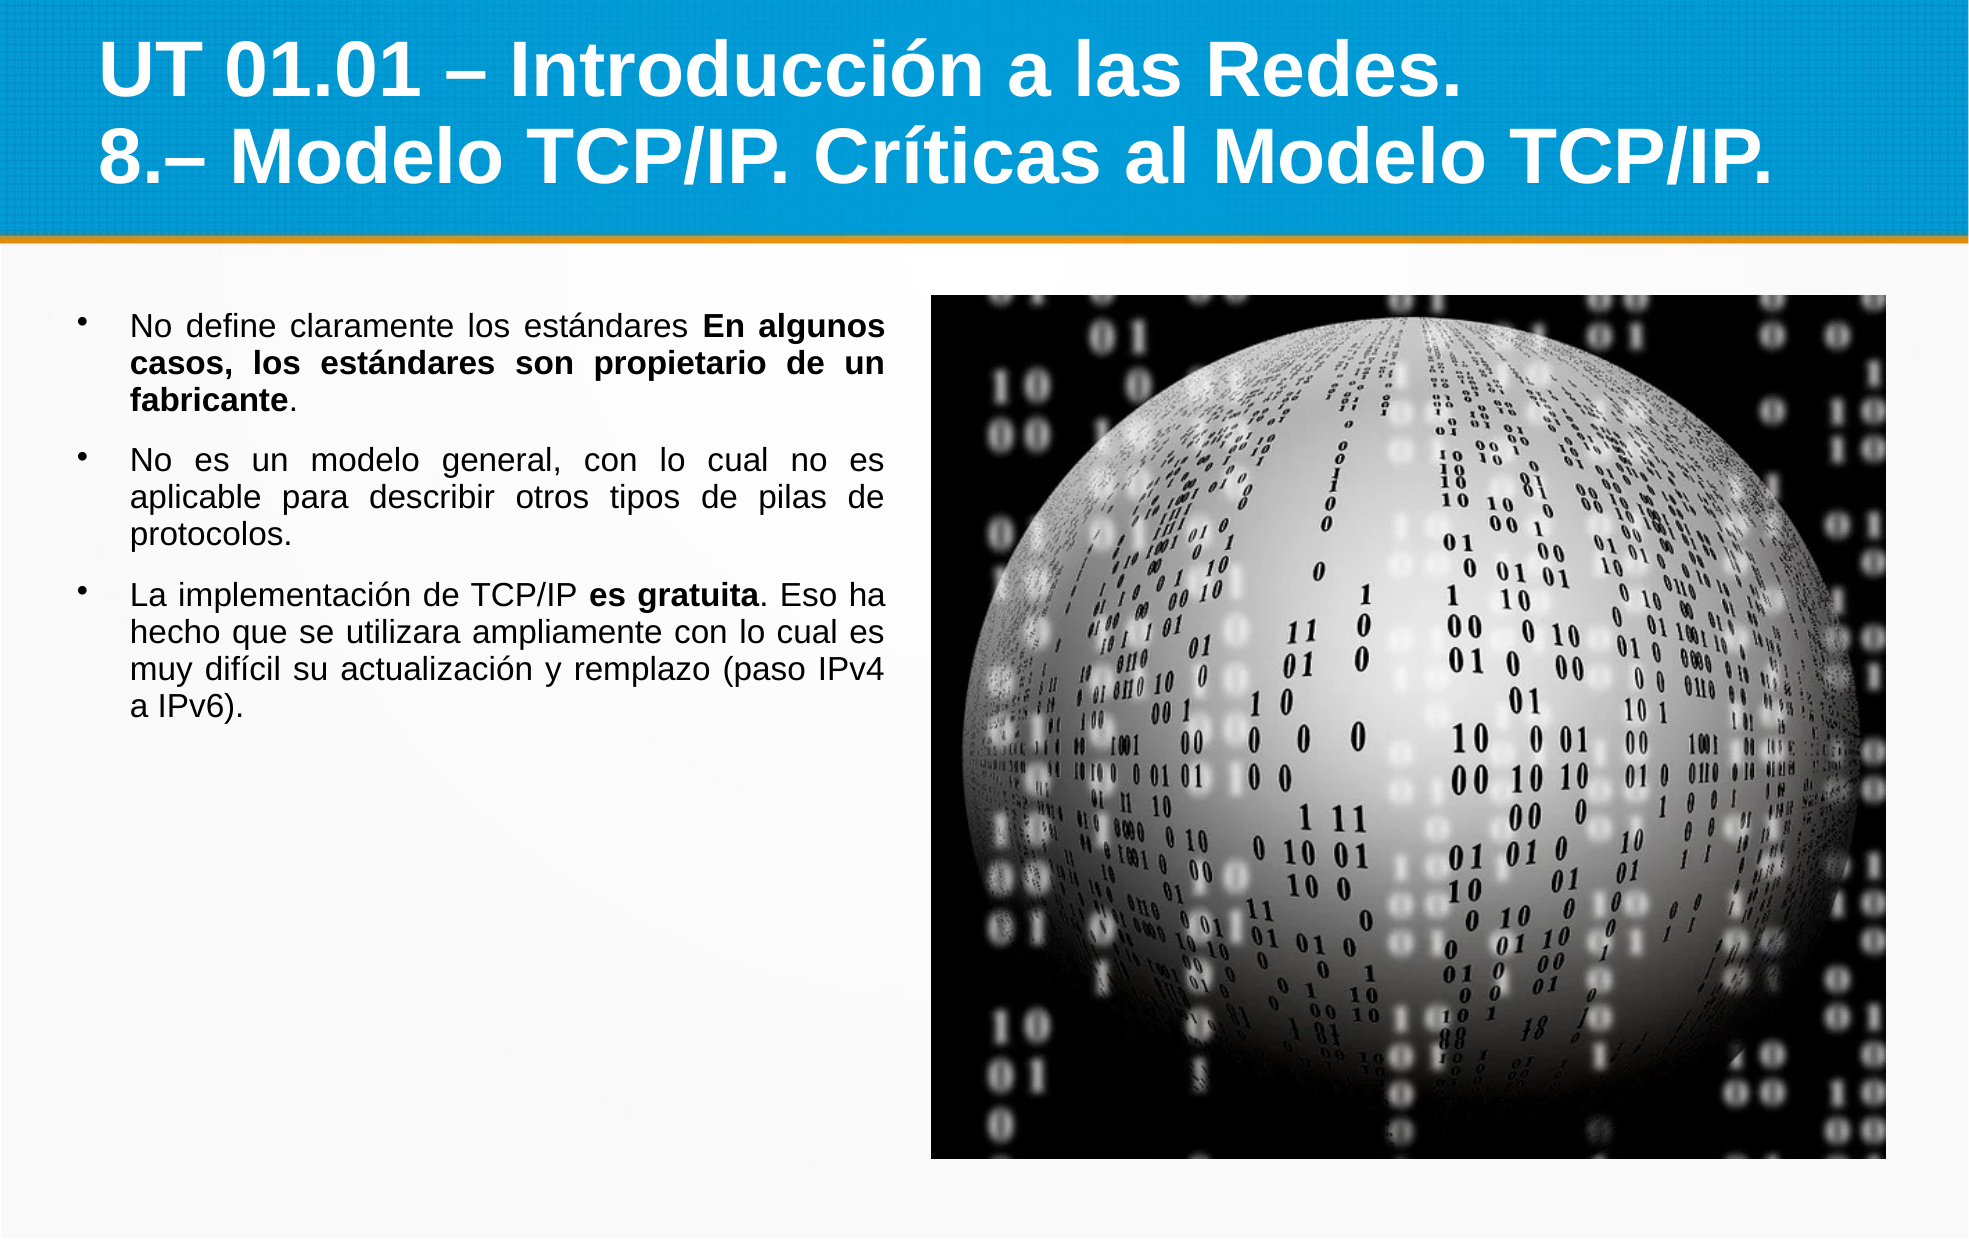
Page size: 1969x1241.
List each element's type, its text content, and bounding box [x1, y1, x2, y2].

picture [0, 233, 1969, 1241]
title UT 01.01 – Introducción a las Redes. 8.– Modelo TCP/IP. Críticas al Modelo TCP/IP. [98, 19, 1870, 201]
list No define claramente los estándares En algunos casos, los estándares son propietario de un fabricante. No es un modelo general, con lo cual no es aplicable para describir otros tipos de pilas de protocolos. La implementación de TCP/IP es gratuita. Eso ha hecho que se utilizara ampliamente con lo cual es muy difícil su actualización y remplazo (paso IPv4 a IPv6). [59, 307, 886, 1182]
